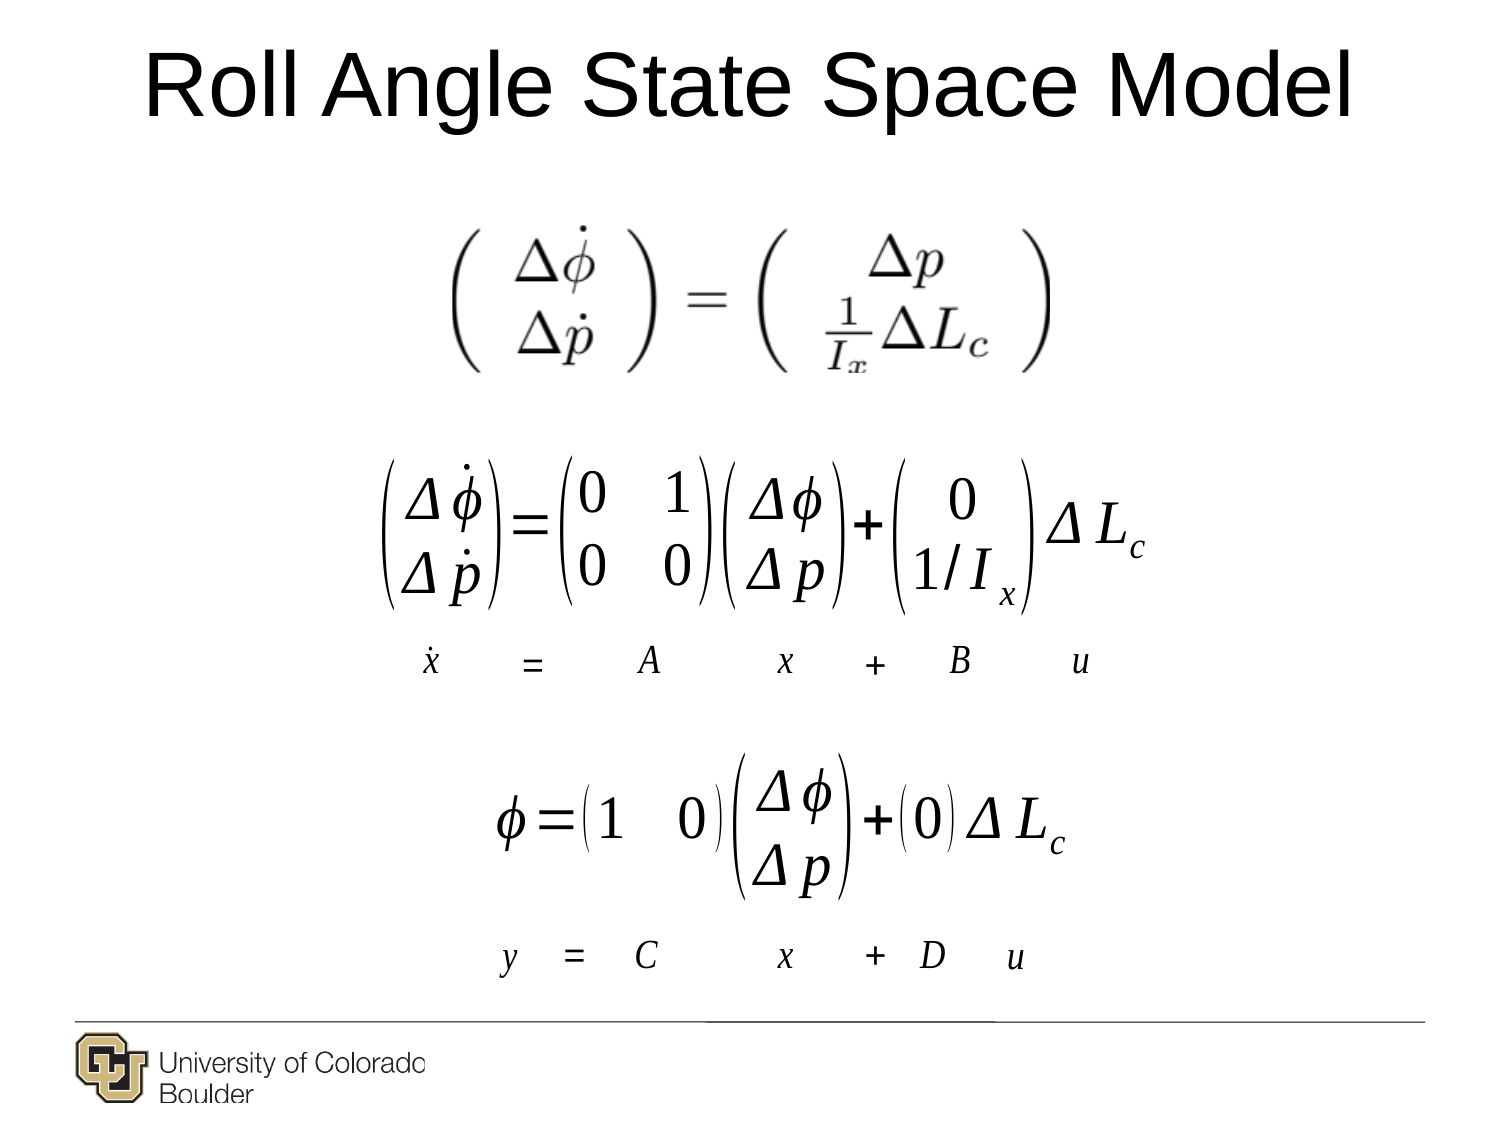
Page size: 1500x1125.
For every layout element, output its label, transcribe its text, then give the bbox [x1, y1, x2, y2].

title Roll Angle State Space Model [75, 26, 1425, 134]
chart [909, 932, 956, 979]
chart [625, 637, 670, 684]
chart [938, 637, 979, 684]
chart [997, 932, 1034, 979]
text_box + [849, 637, 902, 695]
text_box = [548, 926, 601, 984]
text_box = [507, 637, 559, 695]
chart [766, 637, 804, 684]
chart [363, 450, 1160, 621]
chart [412, 637, 449, 684]
picture [452, 224, 1050, 373]
text_box + [849, 926, 902, 984]
chart [489, 932, 528, 979]
chart [766, 932, 804, 979]
chart [625, 932, 668, 979]
chart [1062, 637, 1099, 684]
chart [482, 750, 1081, 906]
